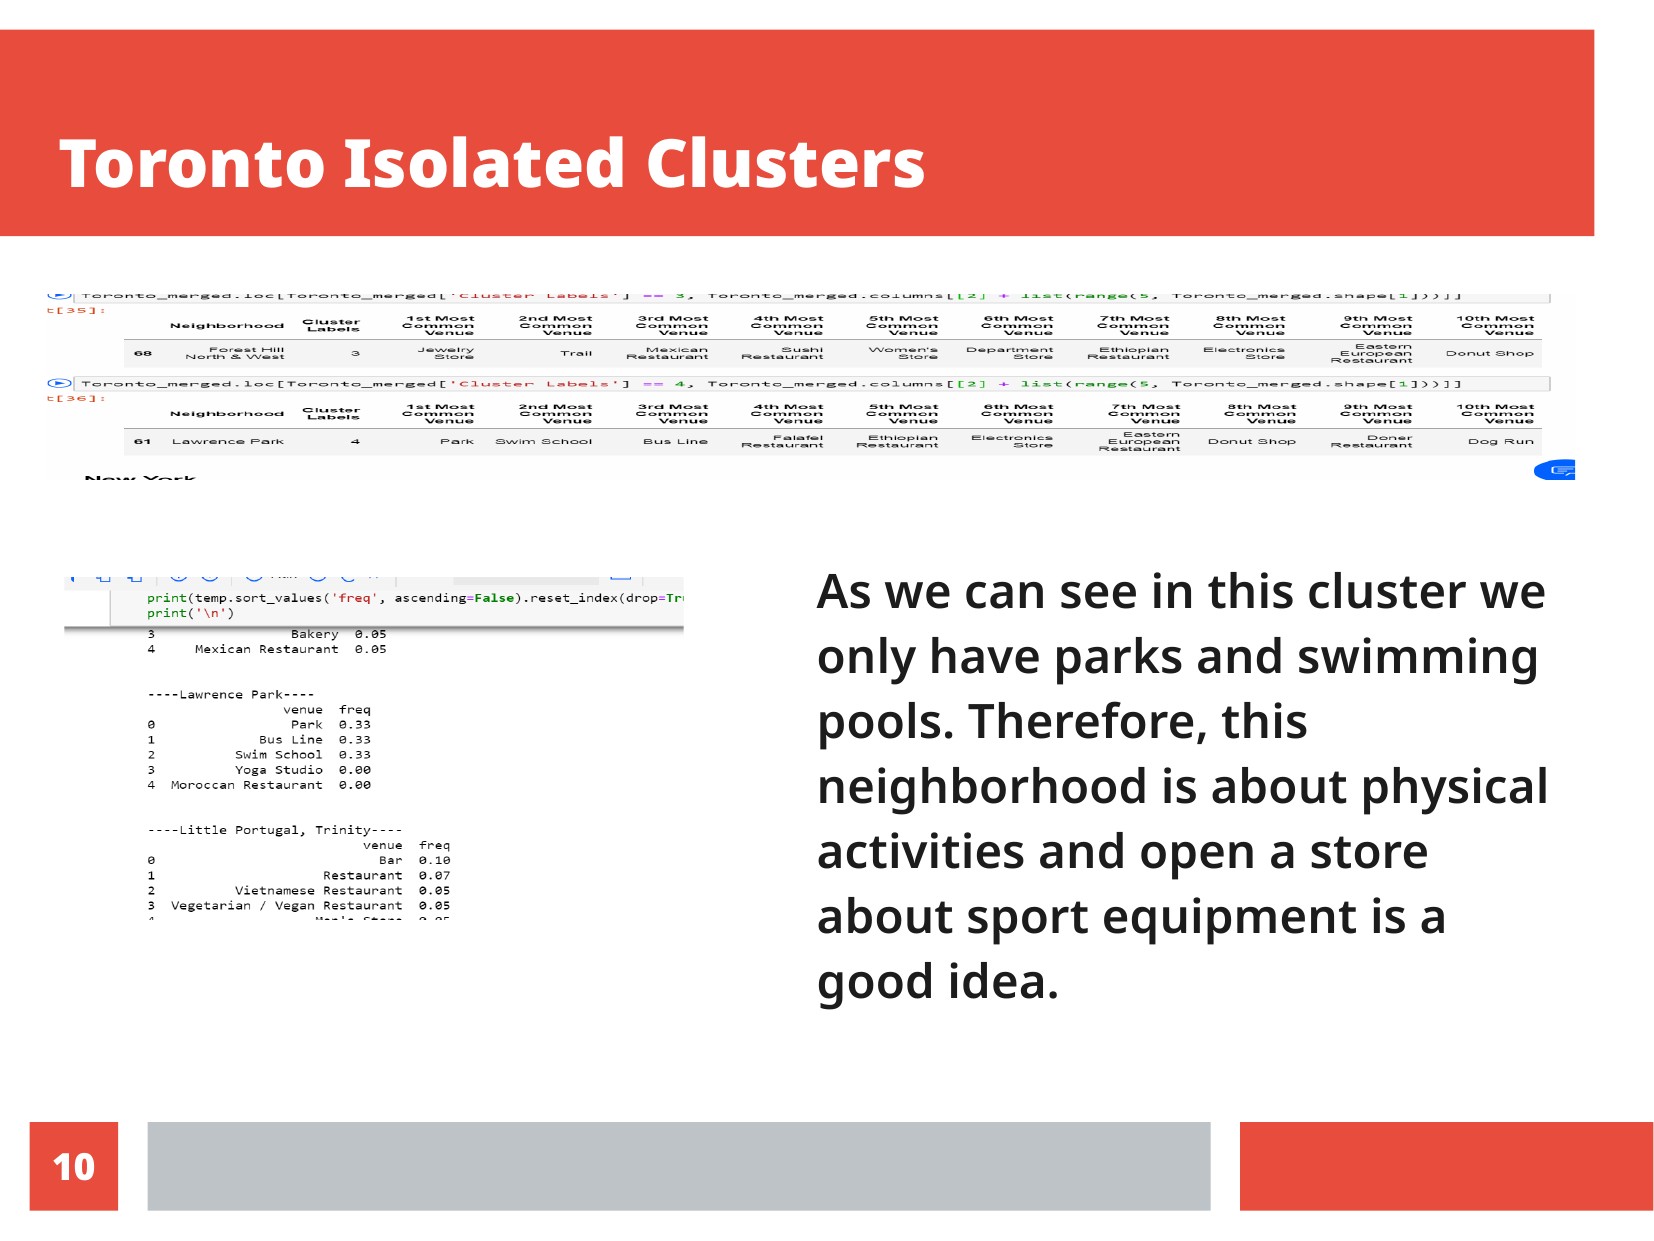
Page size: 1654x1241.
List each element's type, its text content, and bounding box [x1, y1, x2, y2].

list As we can see in this cluster we only have parks and swimming pools. Therefore, this neighborhood is about physical activities and open a store about sport equipment is a good idea. [816, 557, 1565, 1016]
title Toronto Isolated Clusters [59, 59, 1595, 207]
picture [64, 577, 684, 920]
picture [47, 294, 1576, 480]
